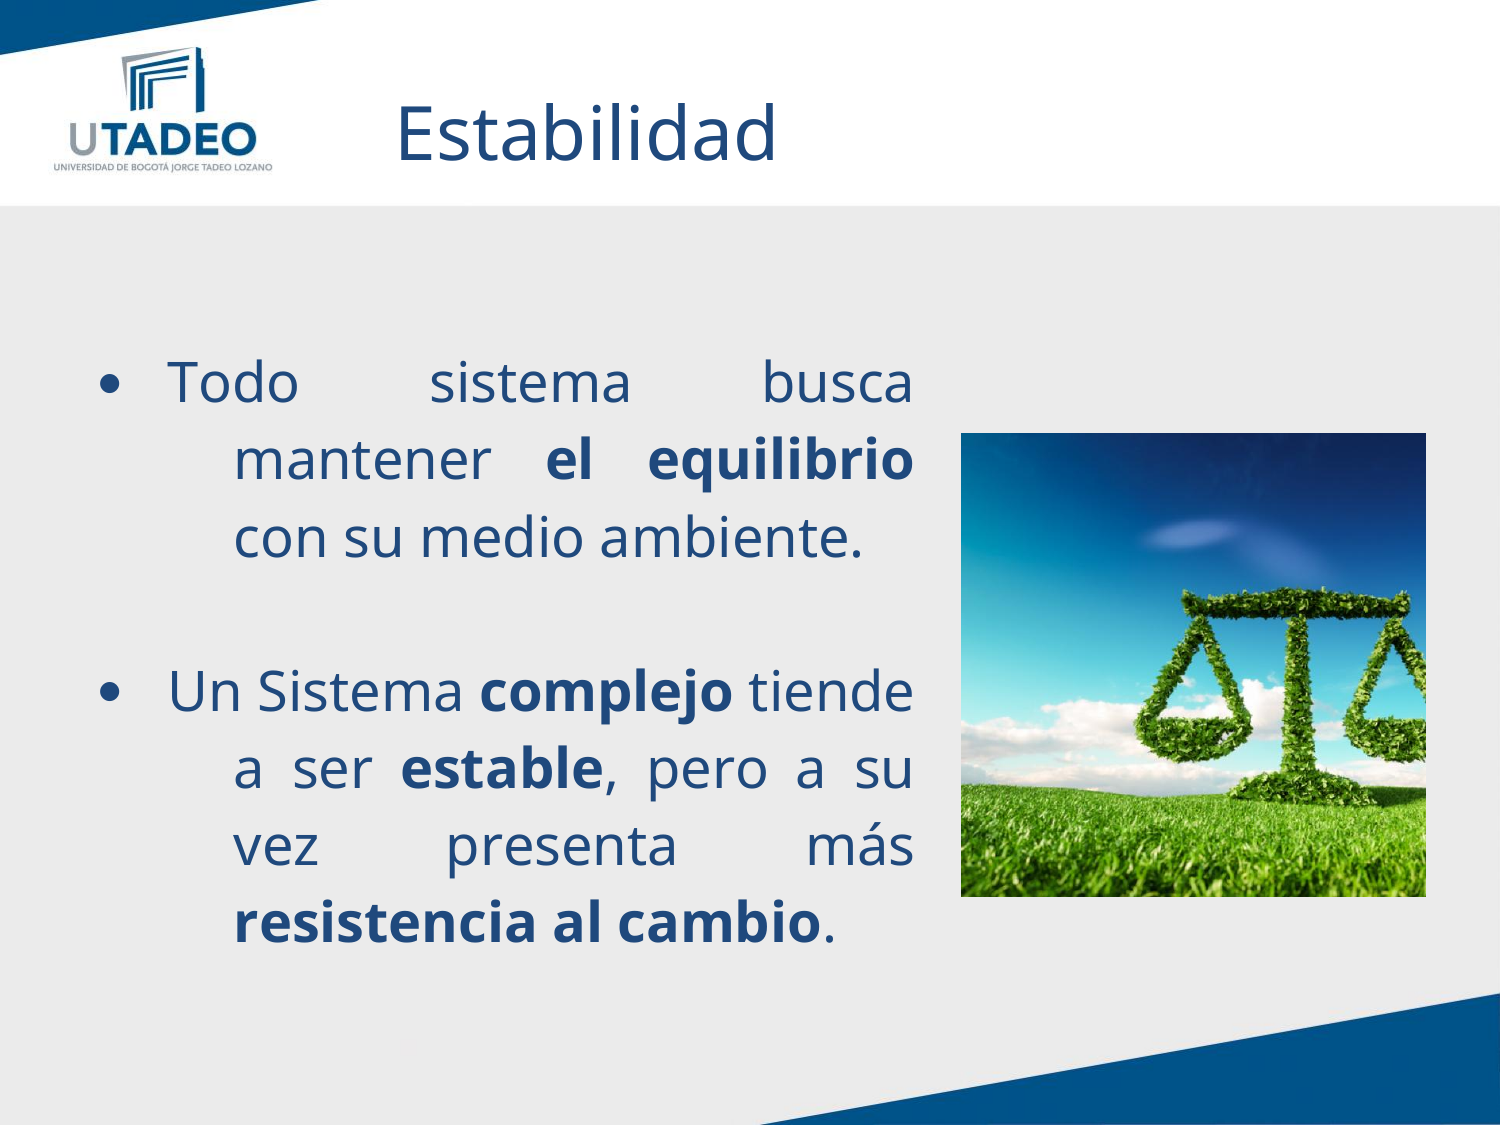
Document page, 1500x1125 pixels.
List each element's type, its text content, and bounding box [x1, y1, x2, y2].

picture [961, 433, 1426, 897]
list Todo sistema busca mantener el equilibrio con su medio ambiente. Un Sistema complejo tiende a ser estable, pero a su vez presenta más resistencia al cambio. [75, 262, 931, 1039]
title Estabilidad [379, 45, 1426, 233]
